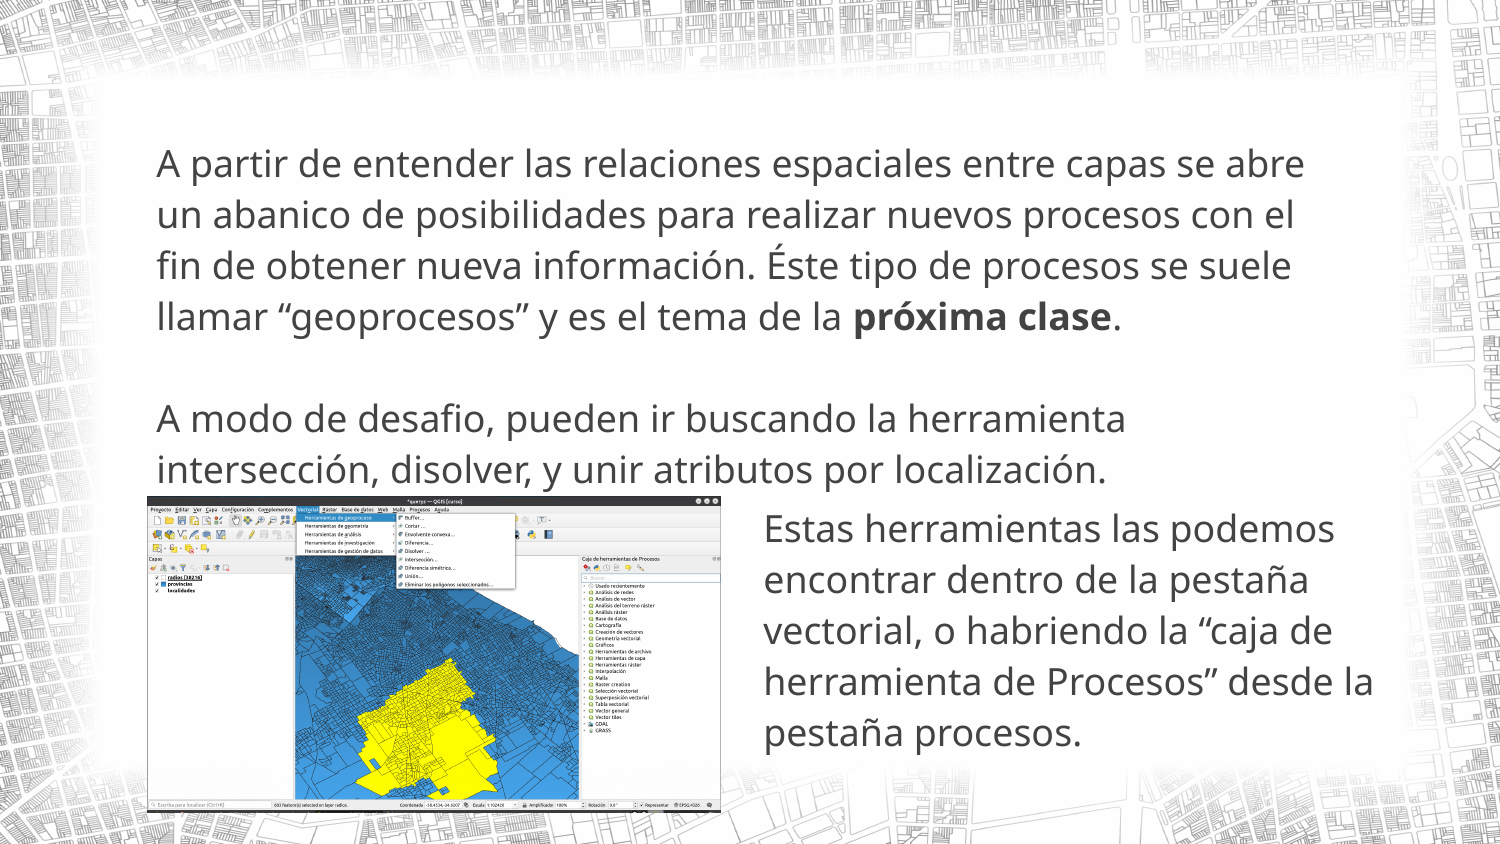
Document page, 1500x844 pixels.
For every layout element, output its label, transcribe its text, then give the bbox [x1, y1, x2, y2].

picture [0, 0, 1500, 844]
text_box A partir de entender las relaciones espaciales entre capas se abre un abanico de posibilidades para realizar nuevos procesos con el fin de obtener nueva información. Éste tipo de procesos se suele llamar “geoprocesos” y es el tema de la próxima clase. A modo de desafio, pueden ir buscando la herramienta intersección, disolver, y unir atributos por localización. [141, 129, 1359, 493]
text_box Estas herramientas las podemos encontrar dentro de la pestaña vectorial, o habriendo la “caja de herramienta de Procesos” desde la pestaña procesos. [748, 495, 1418, 792]
